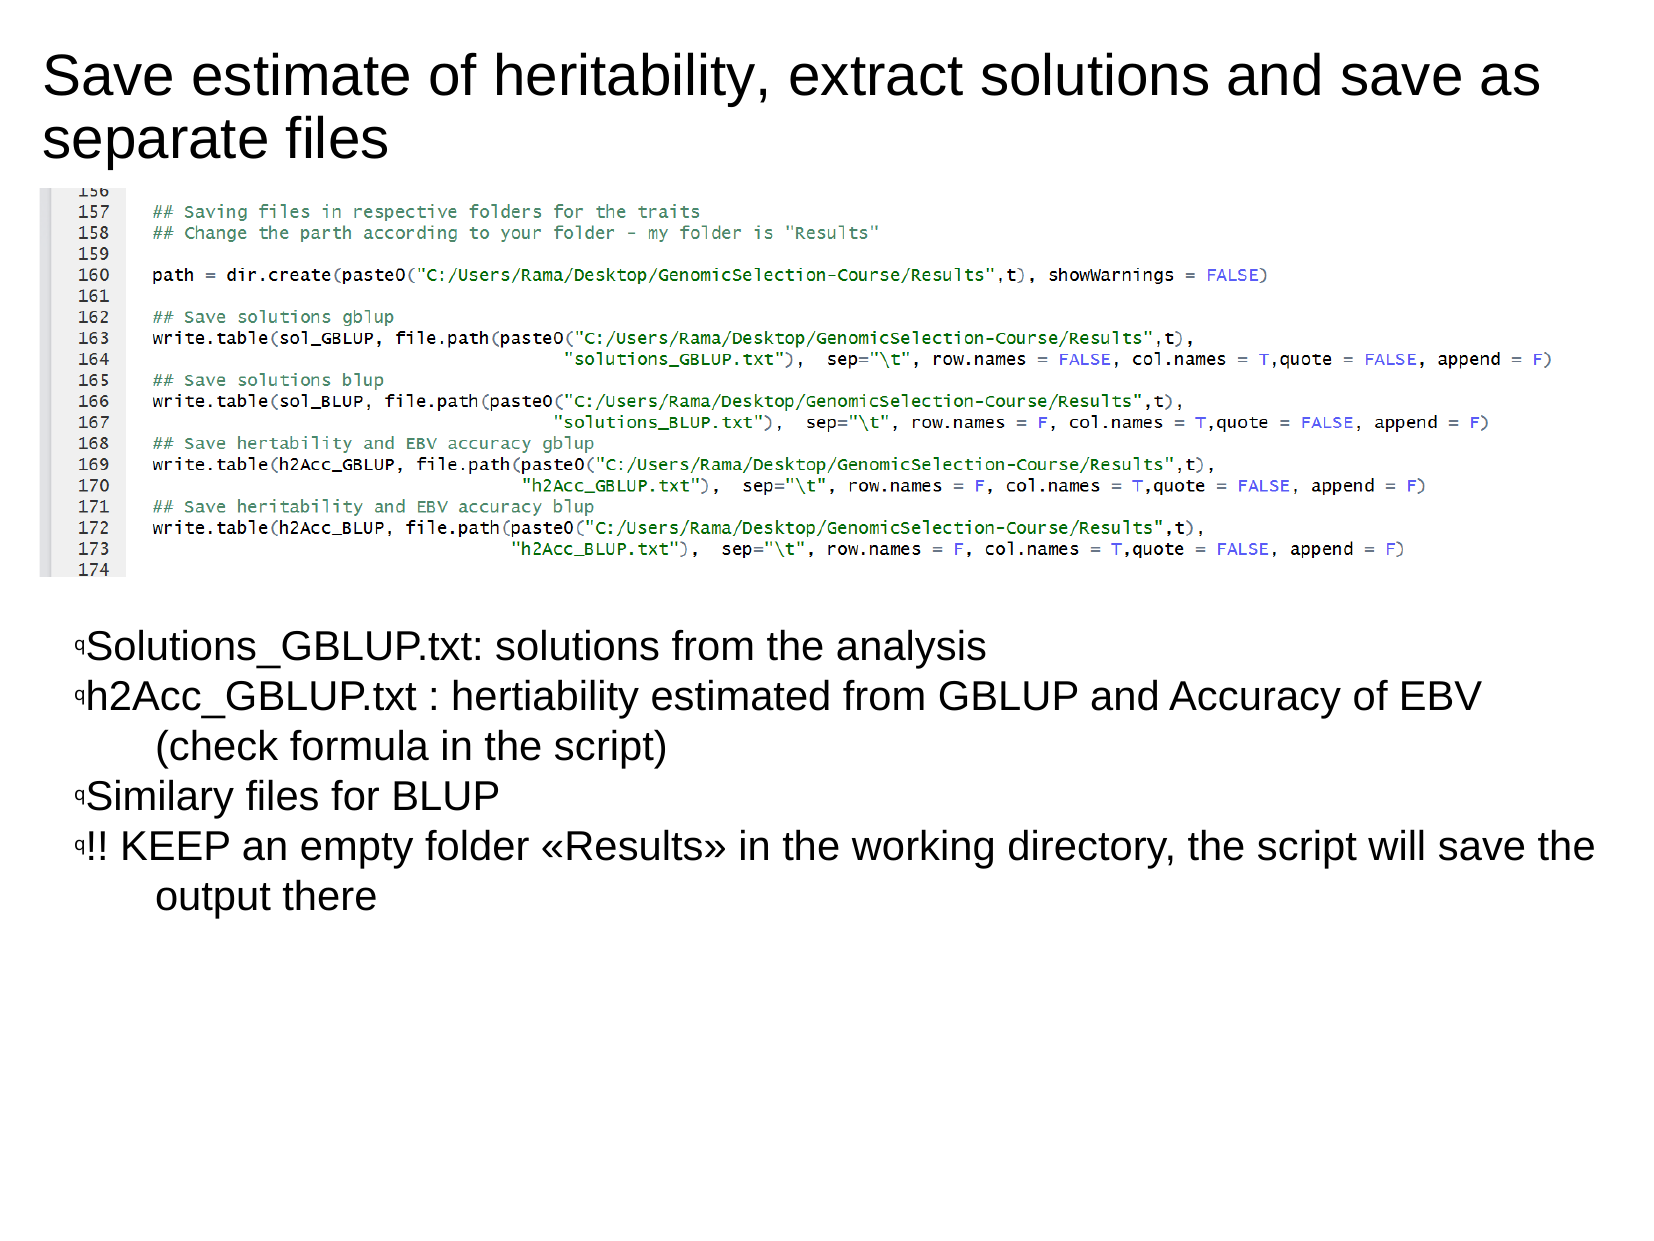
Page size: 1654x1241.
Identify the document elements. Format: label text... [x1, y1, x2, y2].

picture [39, 188, 1569, 577]
text_box Save estimate of heritability, extract solutions and save as separate files [27, 37, 1642, 208]
text_box Solutions_GBLUP.txt: solutions from the analysis h2Acc_GBLUP.txt : hertiability estimated from GBLUP and Accuracy of EBV (check formula in the script) Similary files for BLUP !! KEEP an empty folder «Results» in the working directory, the script will save the output there [59, 611, 1615, 926]
